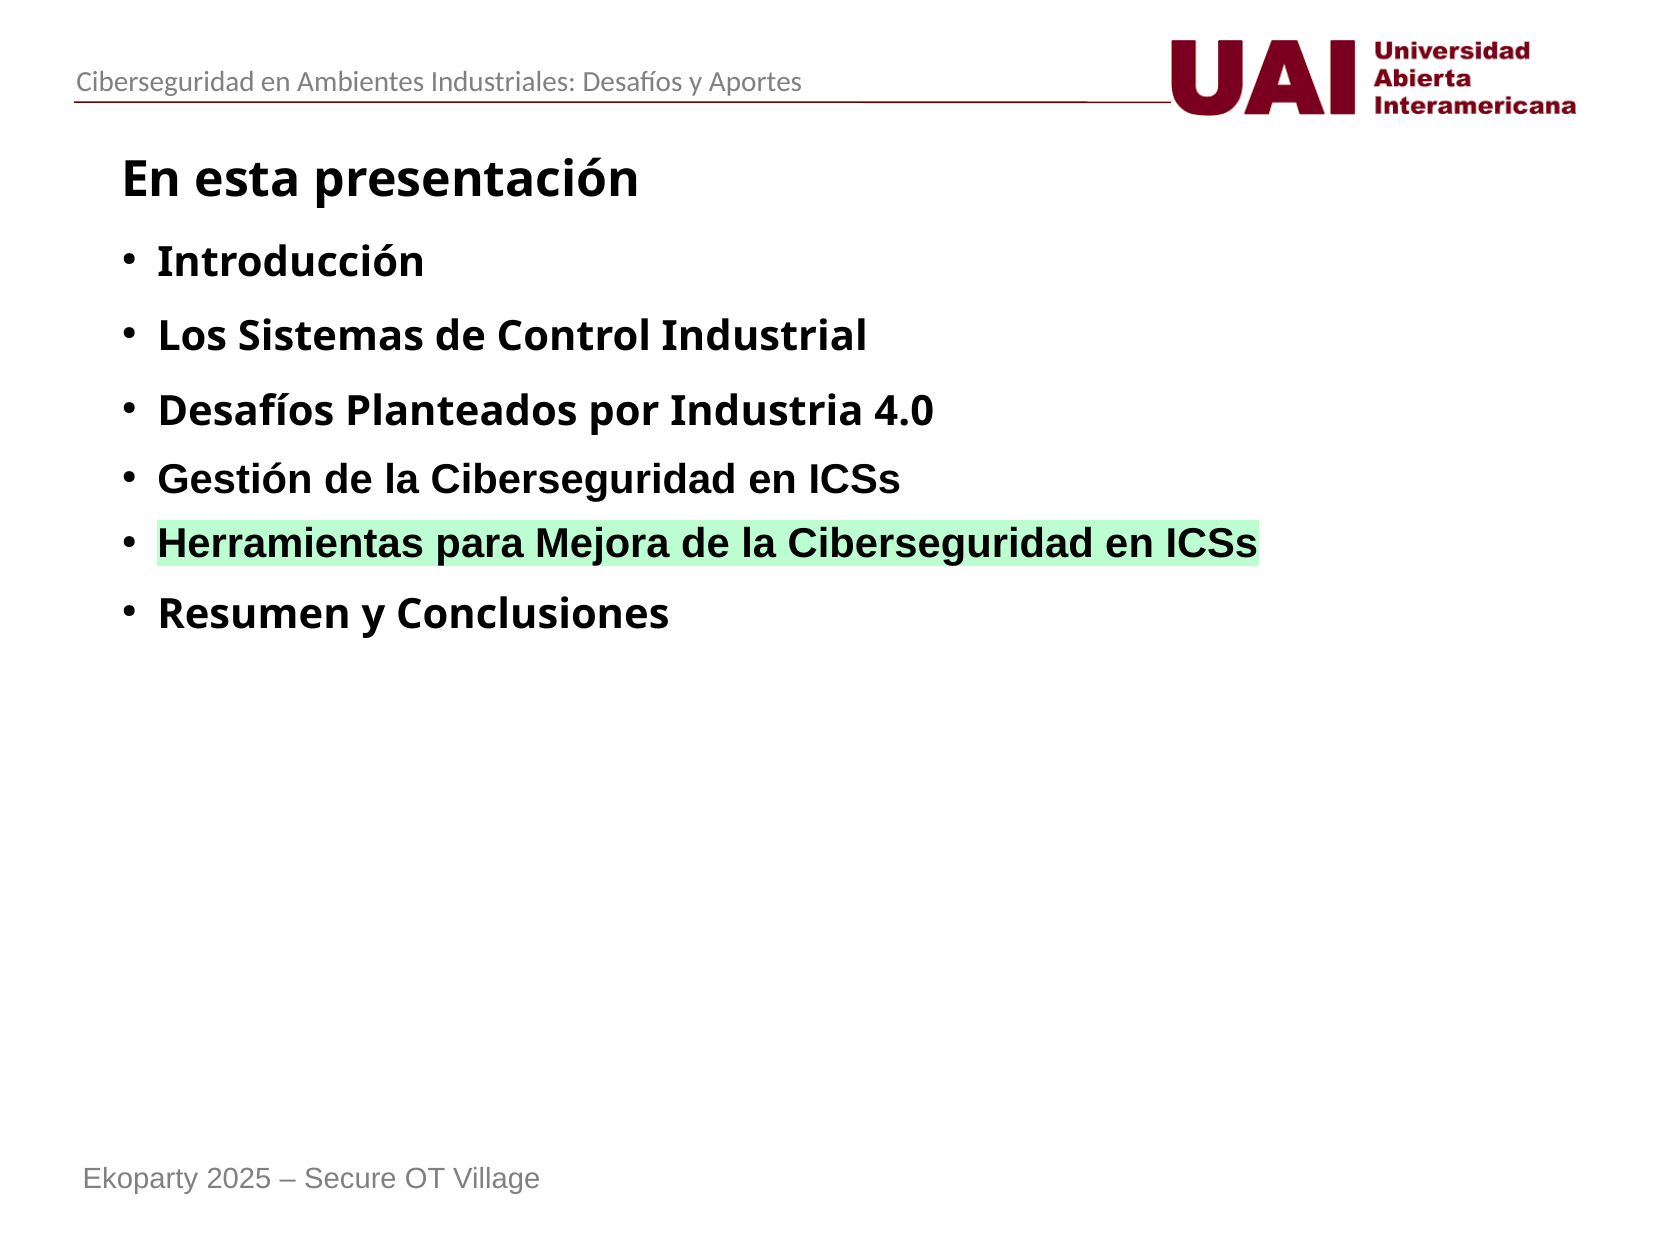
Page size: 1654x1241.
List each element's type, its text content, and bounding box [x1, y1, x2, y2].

text_box En esta presentación [106, 135, 731, 219]
text_box Introducción Los Sistemas de Control Industrial Desafíos Planteados por Industria 4.0 Gestión de la Ciberseguridad en ICSs Herramientas para Mejora de la Ciberseguridad en ICSs Resumen y Conclusiones [107, 223, 1512, 1063]
picture [1171, 40, 1577, 116]
